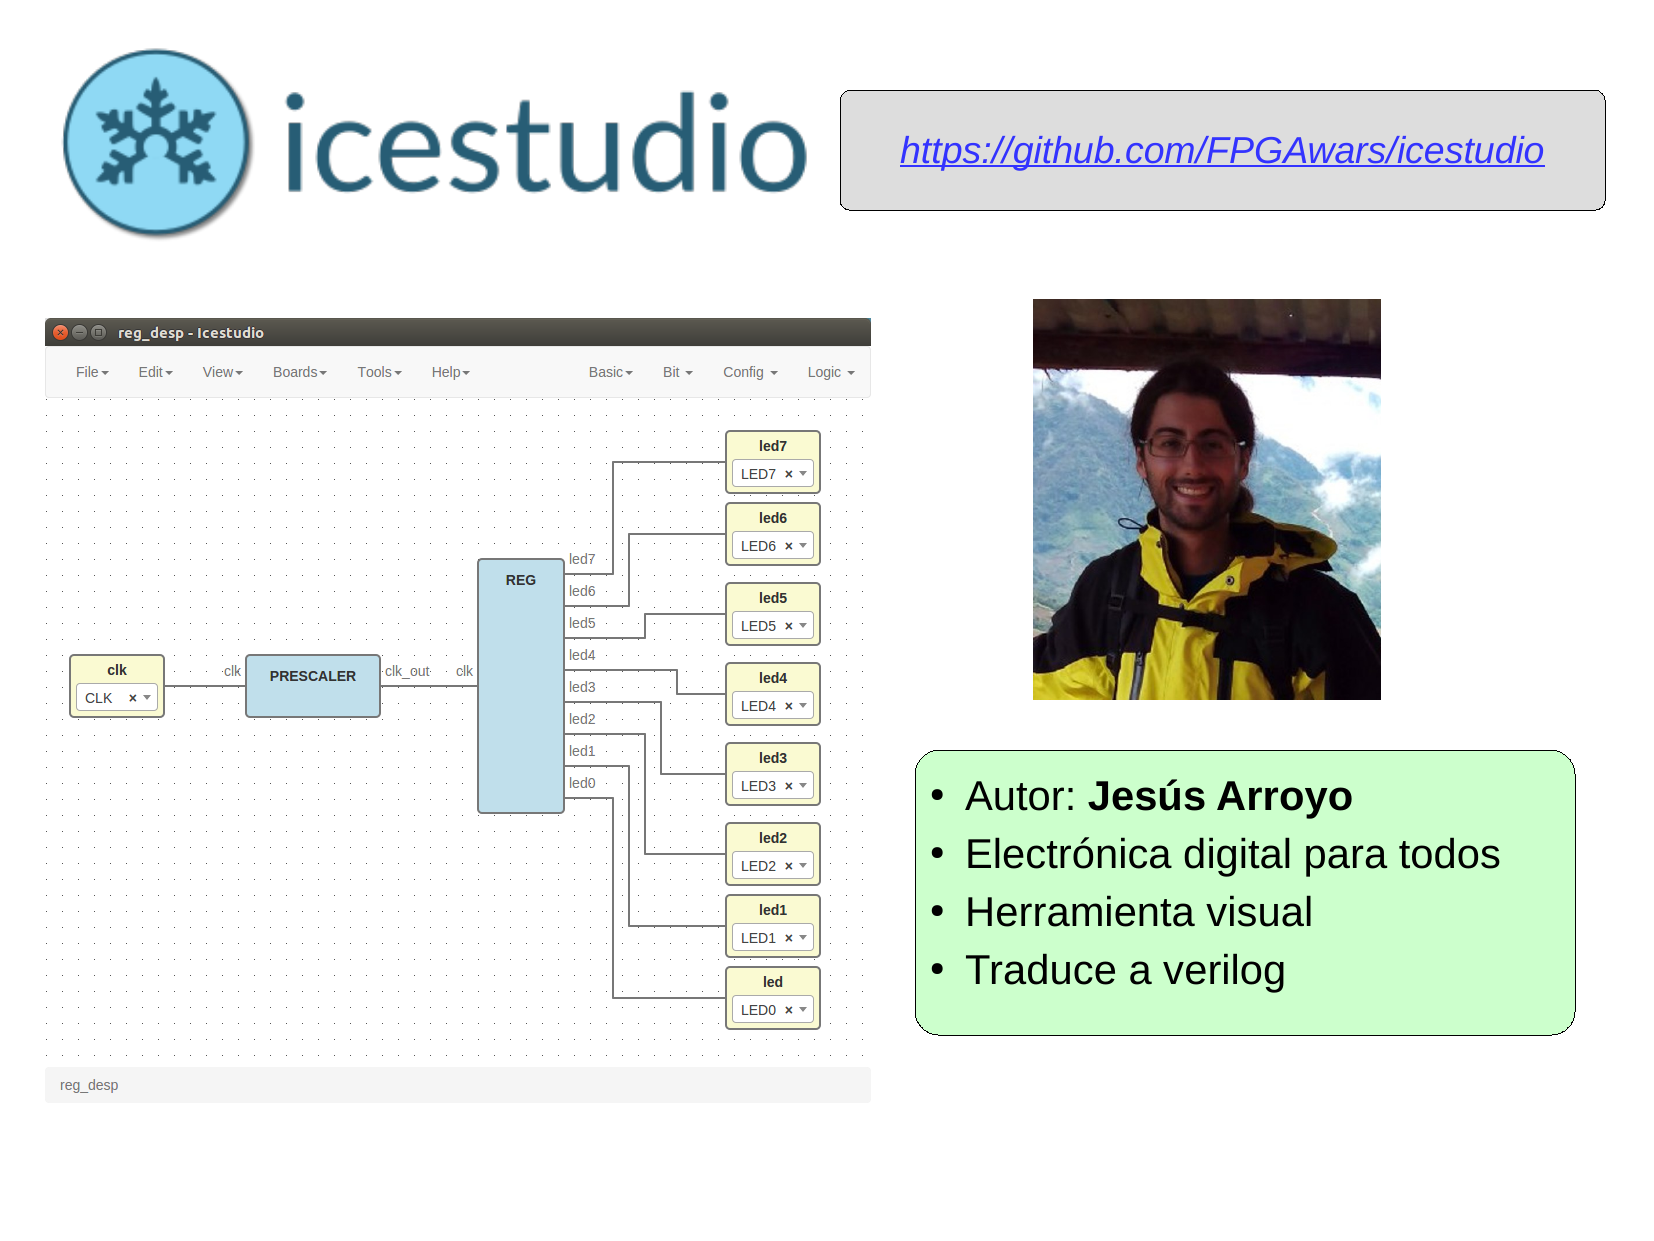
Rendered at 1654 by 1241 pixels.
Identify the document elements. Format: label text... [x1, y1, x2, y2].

text_box [916, 750, 1574, 765]
picture [1033, 299, 1381, 700]
picture [45, 318, 871, 1104]
text_box https://github.com/FPGAwars/icestudio [840, 90, 1606, 211]
text_box Autor: Jesús Arroyo Electrónica digital para todos Herramienta visual Traduce a verilog [915, 765, 1576, 1021]
text_box [917, 1021, 1573, 1036]
picture [43, 30, 826, 256]
